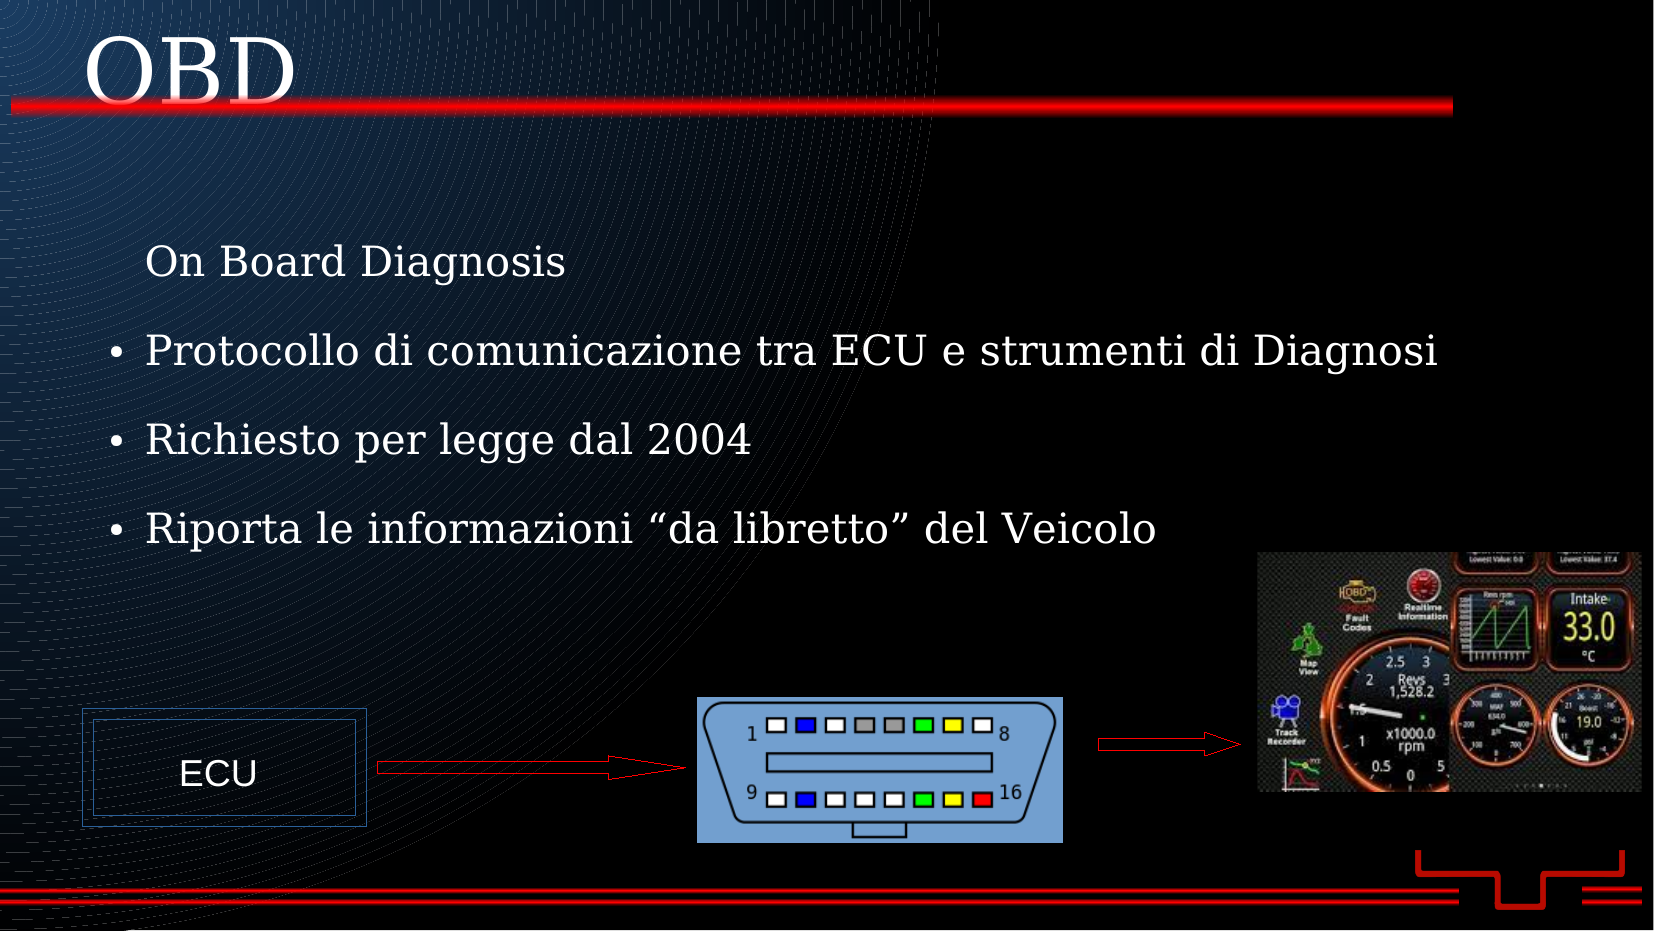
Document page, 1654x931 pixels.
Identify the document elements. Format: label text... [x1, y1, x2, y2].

picture [1257, 552, 1642, 792]
text_box ECU [94, 744, 343, 804]
text_box [0, 898, 1459, 906]
text_box On Board Diagnosis Protocollo di comunicazione tra ECU e strumenti di Diagnosi Richiesto per legge dal 2004 Riporta le informazioni “da libretto” del Veicolo [94, 236, 1524, 560]
picture [1415, 850, 1625, 910]
text_box [1582, 885, 1642, 893]
title OBD [82, 31, 1571, 124]
text_box [0, 887, 1459, 894]
picture [696, 696, 1063, 844]
text_box [11, 94, 1453, 119]
text_box [1582, 898, 1642, 906]
